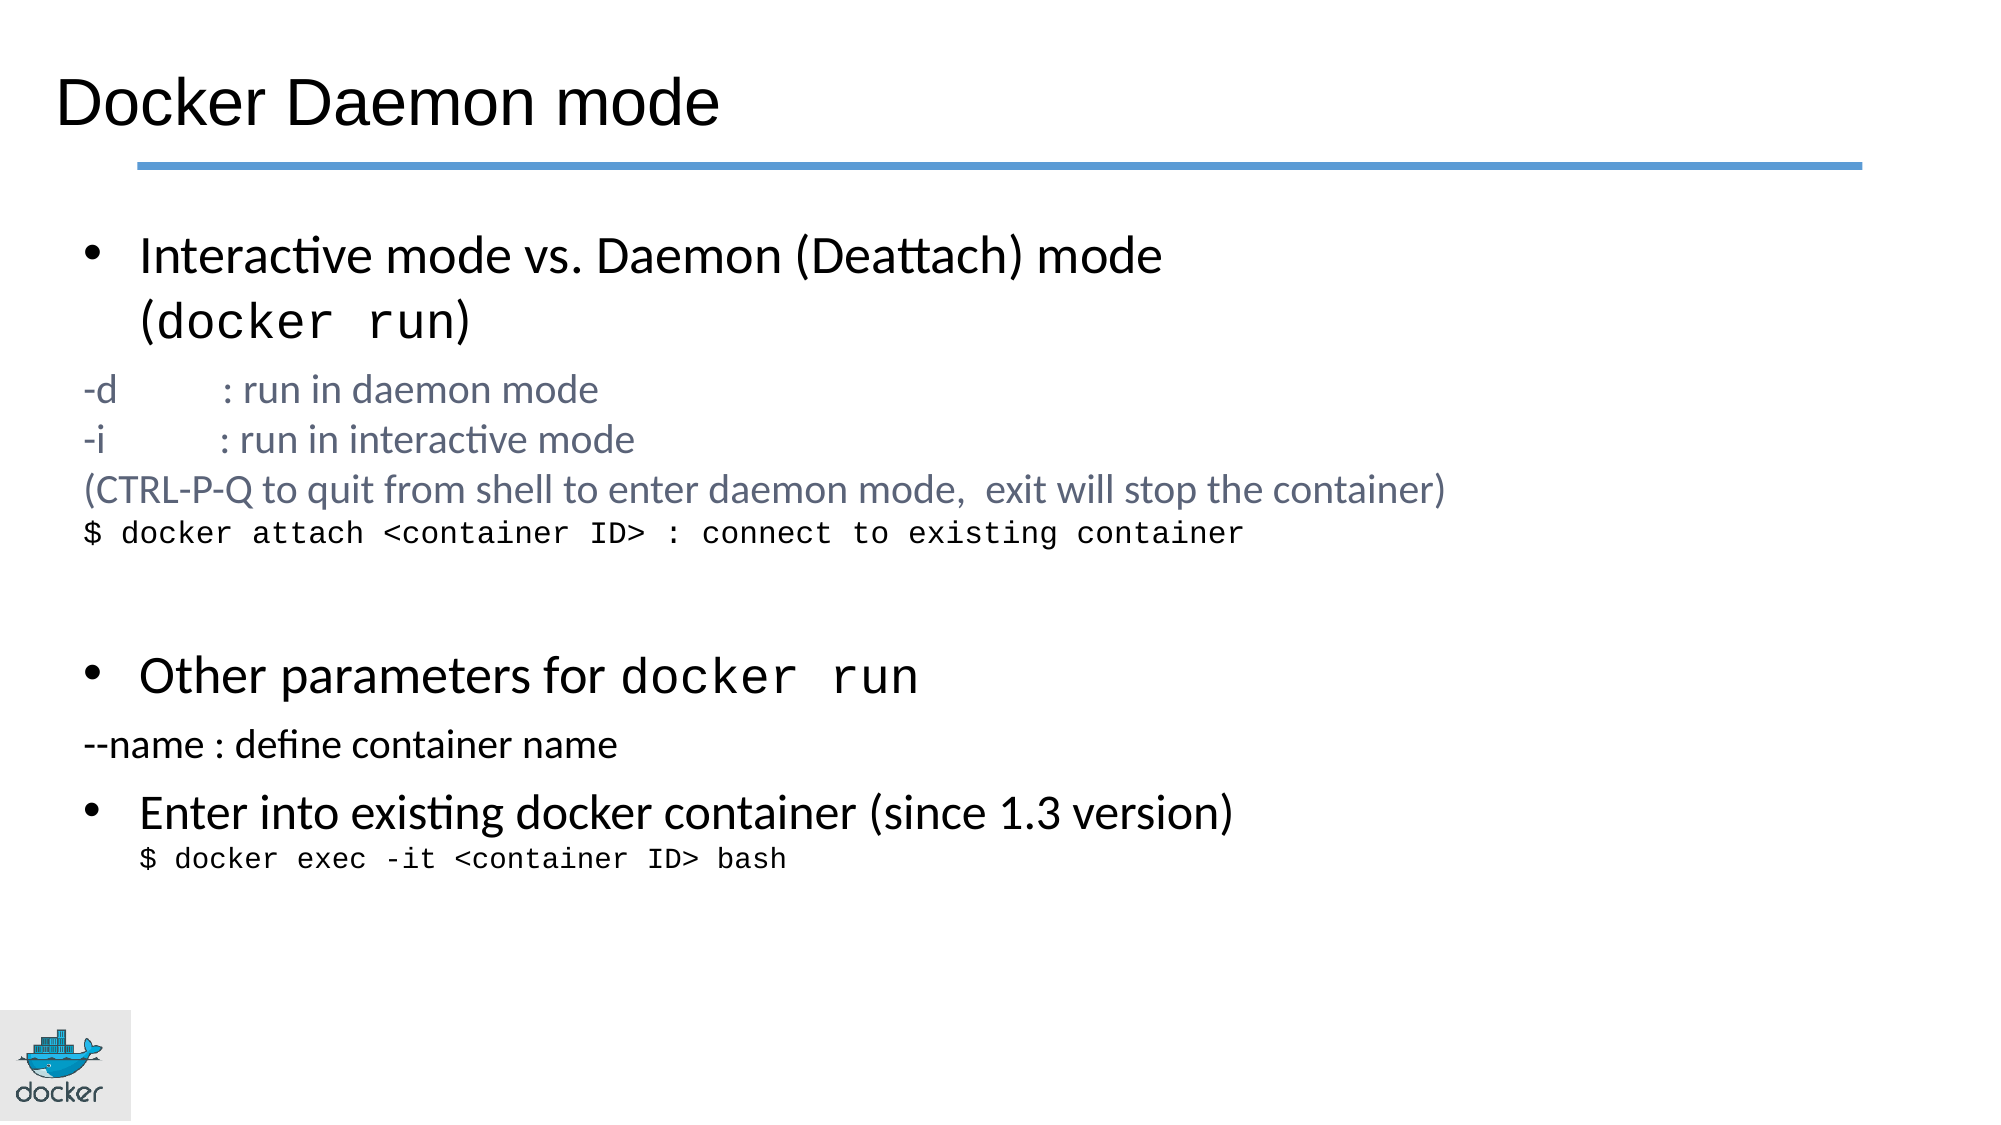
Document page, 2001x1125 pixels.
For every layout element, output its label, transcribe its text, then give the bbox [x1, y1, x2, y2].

text_box Interactive mode vs. Daemon (Deattach) mode (docker run) -d : run in daemon mode -i : run in interactive mode (CTRL-P-Q to quit from shell to enter daemon mode, exit will stop the container) $ docker attach <container ID> : connect to existing container Other parameters for docker run --name : define container name Enter into existing docker container (since 1.3 version) $ docker exec -it <container ID> bash [68, 211, 1869, 1022]
picture [0, 1010, 131, 1121]
text_box Docker Daemon mode [40, 51, 968, 147]
